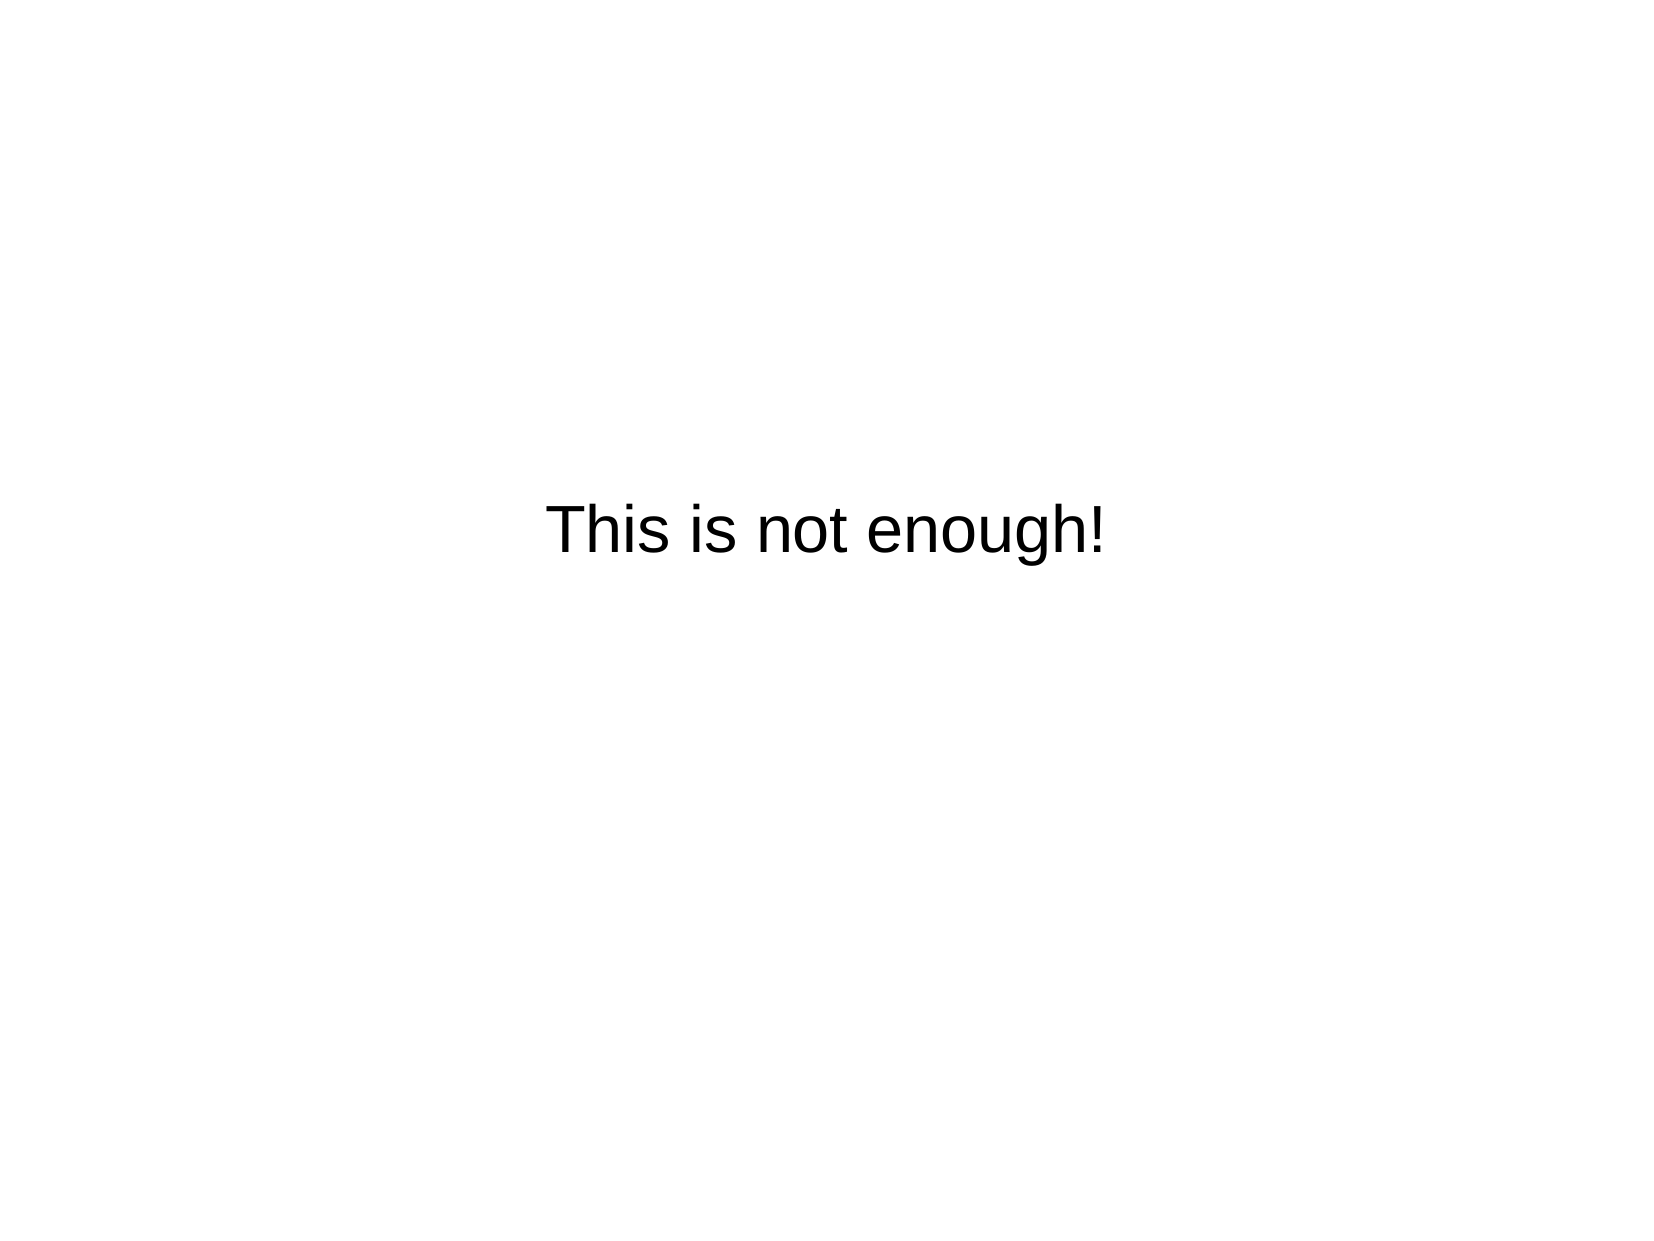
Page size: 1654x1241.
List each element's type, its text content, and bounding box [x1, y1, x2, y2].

subtitle This is not enough! [82, 49, 1571, 1010]
